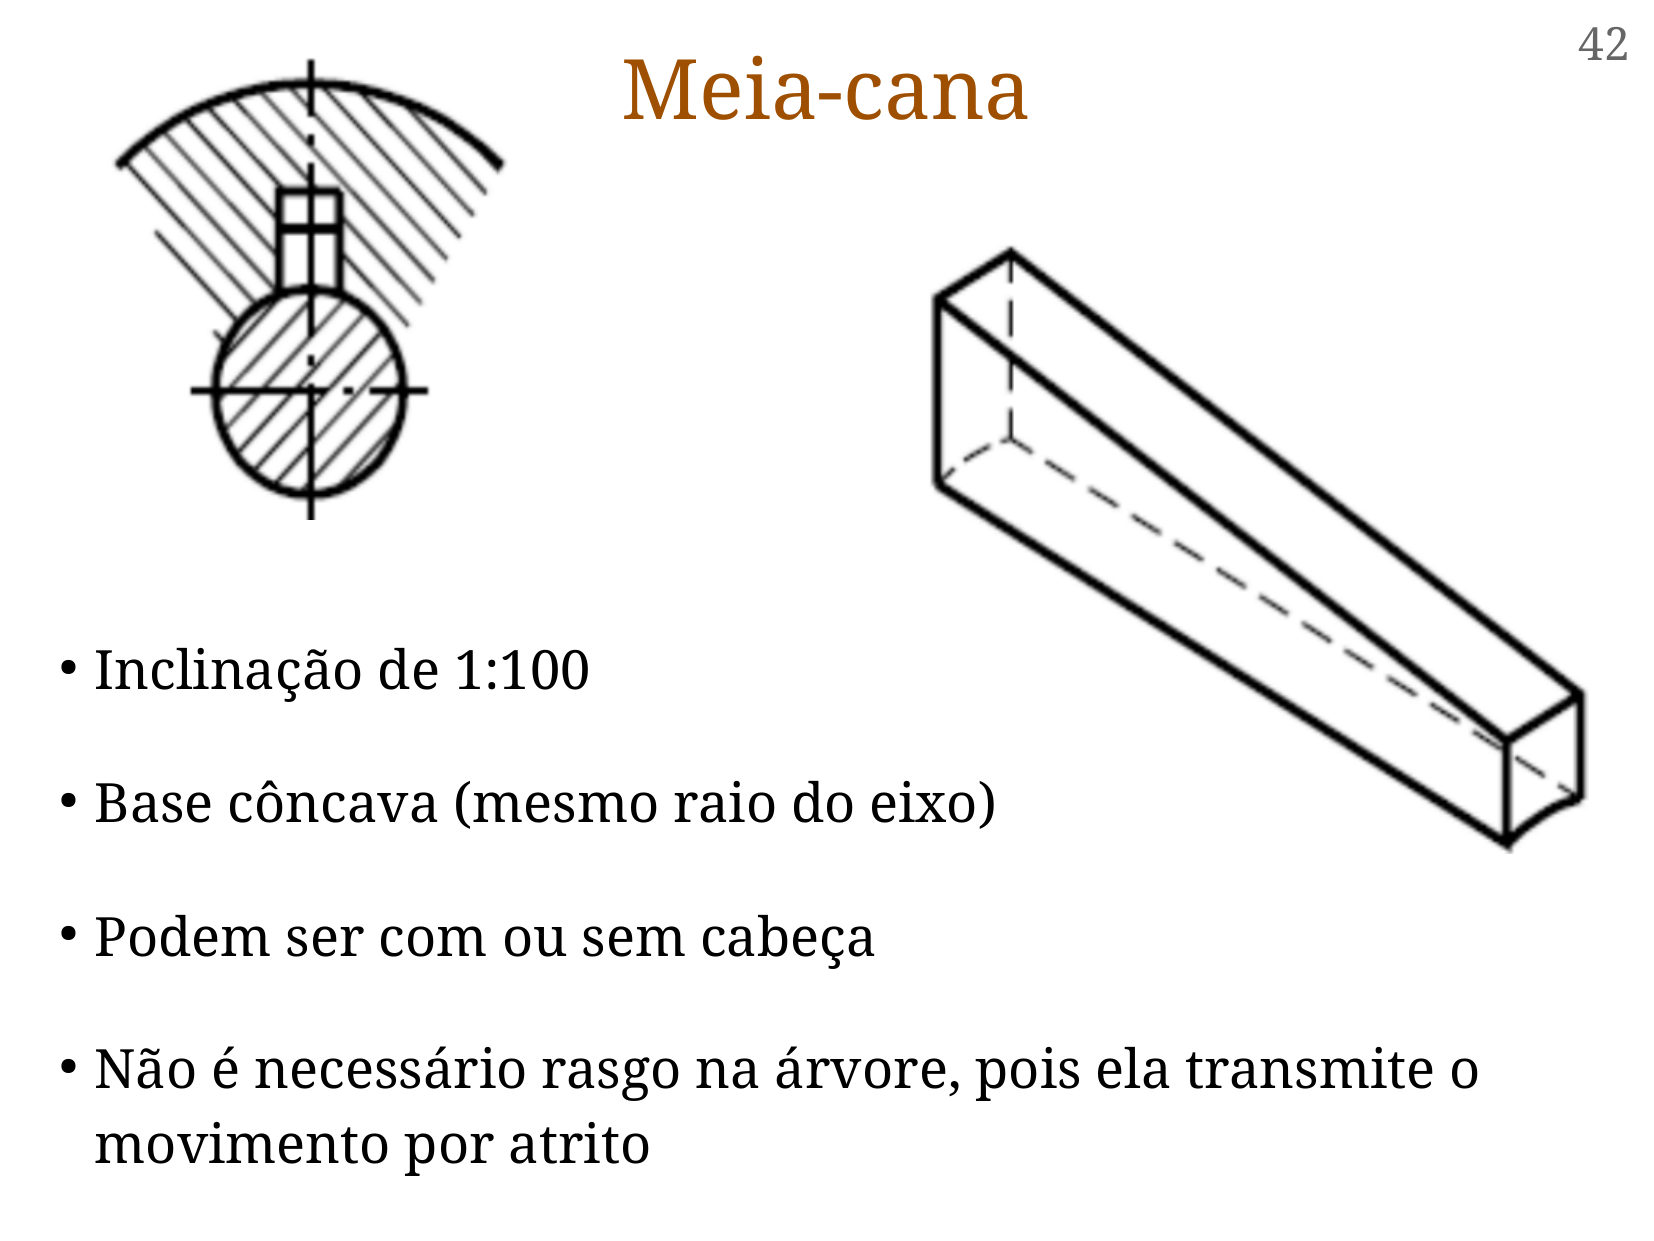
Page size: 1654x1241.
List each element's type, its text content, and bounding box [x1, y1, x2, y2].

list Inclinação de 1:100 Base côncava (mesmo raio do eixo) Podem ser com ou sem cabeça Não é necessário rasgo na árvore, pois ela transmite o movimento por atrito [59, 631, 1595, 1211]
picture [909, 236, 1589, 631]
title Meia-cana [59, 29, 1595, 148]
picture [104, 43, 508, 520]
